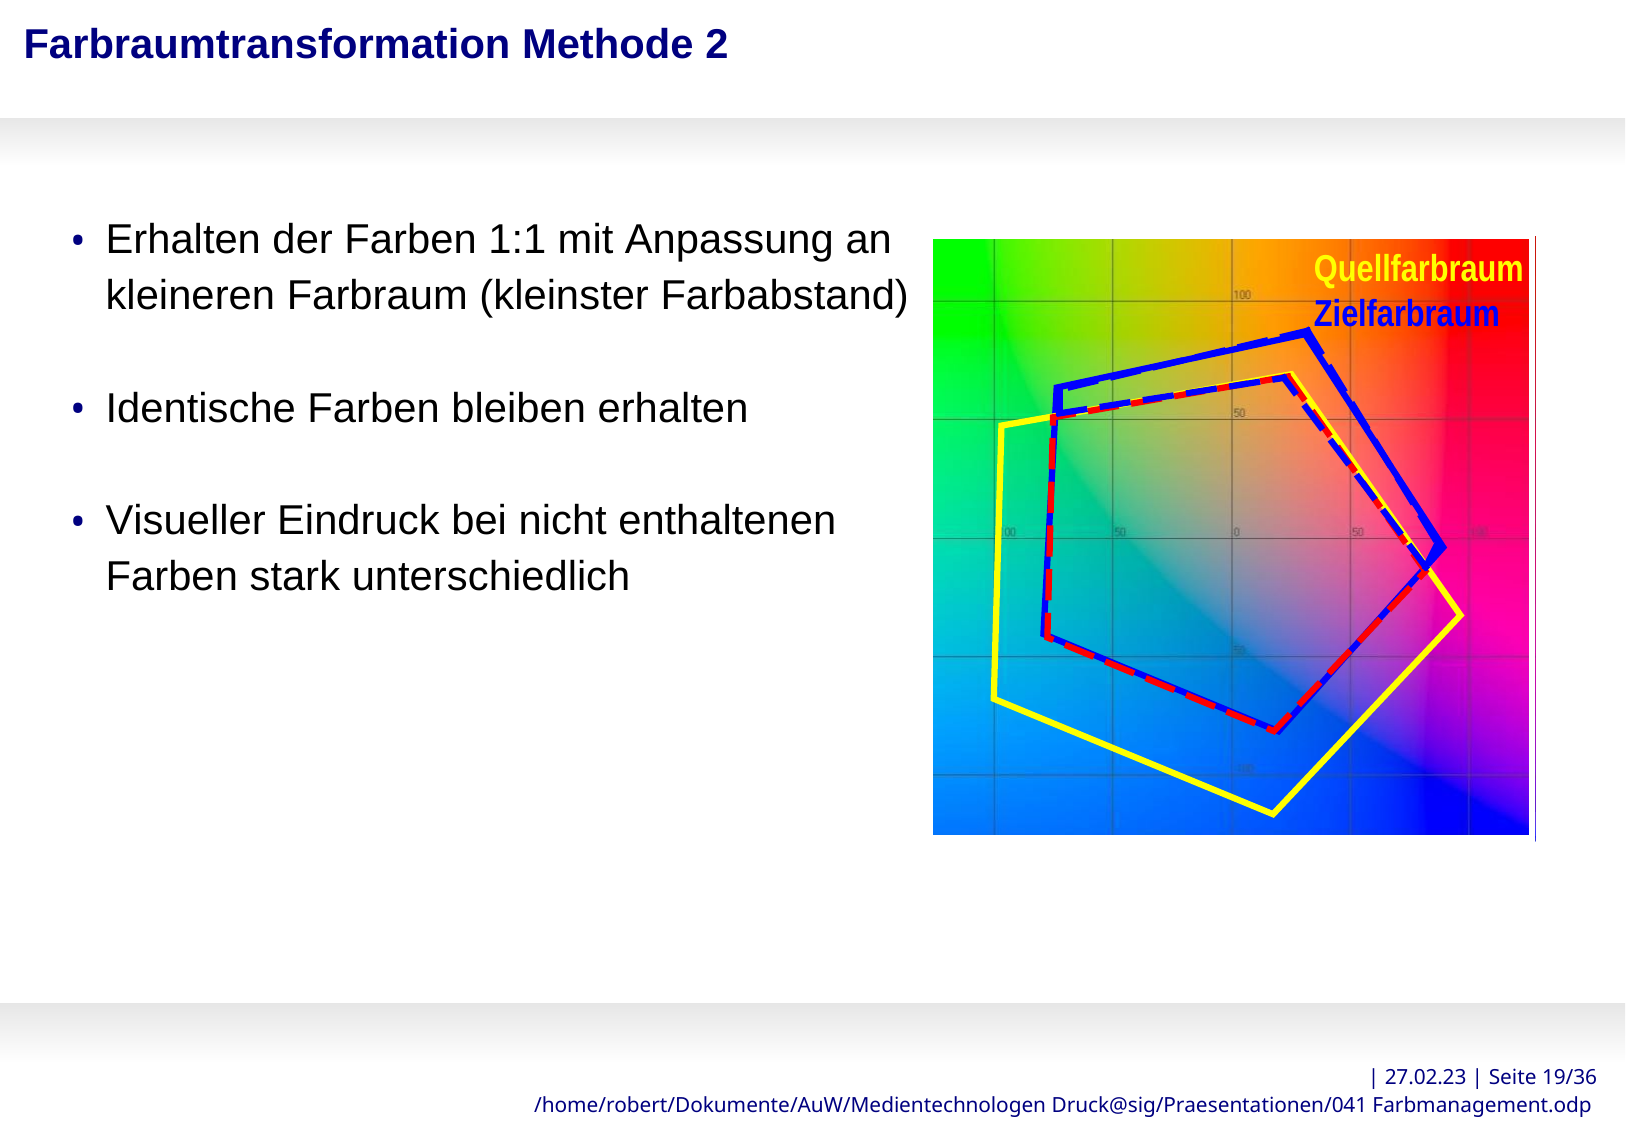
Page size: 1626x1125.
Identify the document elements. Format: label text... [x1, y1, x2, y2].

picture [999, 421, 1051, 655]
picture [933, 342, 1529, 835]
title Farbraumtransformation Methode 2 [23, 11, 1600, 130]
picture [1048, 382, 1419, 725]
picture [1063, 339, 1433, 559]
list Erhalten der Farben 1:1 mit Anpassung an kleineren Farbraum (kleinster Farbabstand) Identische Farben bleiben erhalten Visueller Eindruck bei nicht enthaltenen Farben stark unterschiedlich [23, 206, 916, 789]
text_box Quellfarbraum Zielfarbraum [1299, 236, 1539, 342]
picture [1031, 575, 1455, 809]
picture [933, 239, 1299, 655]
